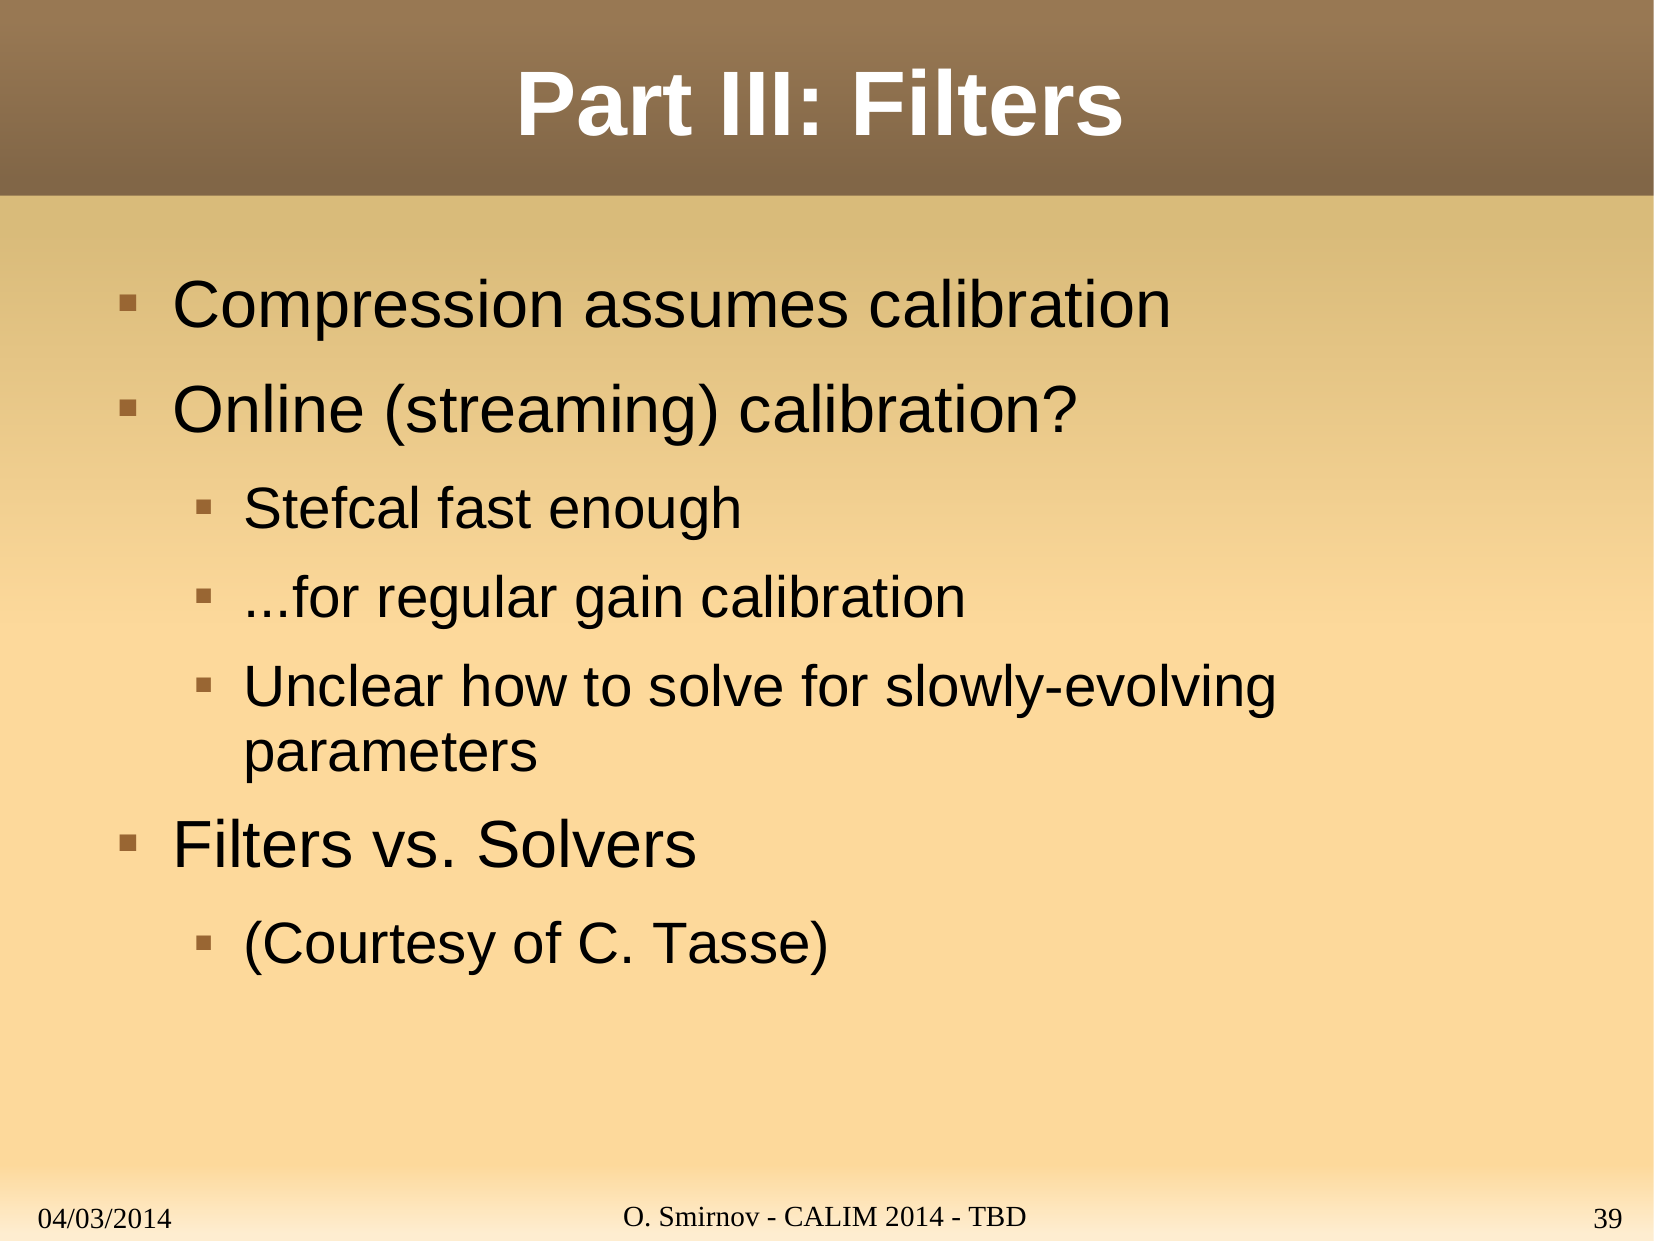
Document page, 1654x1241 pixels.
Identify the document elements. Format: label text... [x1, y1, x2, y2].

picture [0, 0, 1654, 1241]
title Part III: Filters [76, 0, 1565, 208]
list Compression assumes calibration Online (streaming) calibration? Stefcal fast enough ...for regular gain calibration Unclear how to solve for slowly-evolving parameters Filters vs. Solvers (Courtesy of C. Tasse) [101, 267, 1591, 1086]
